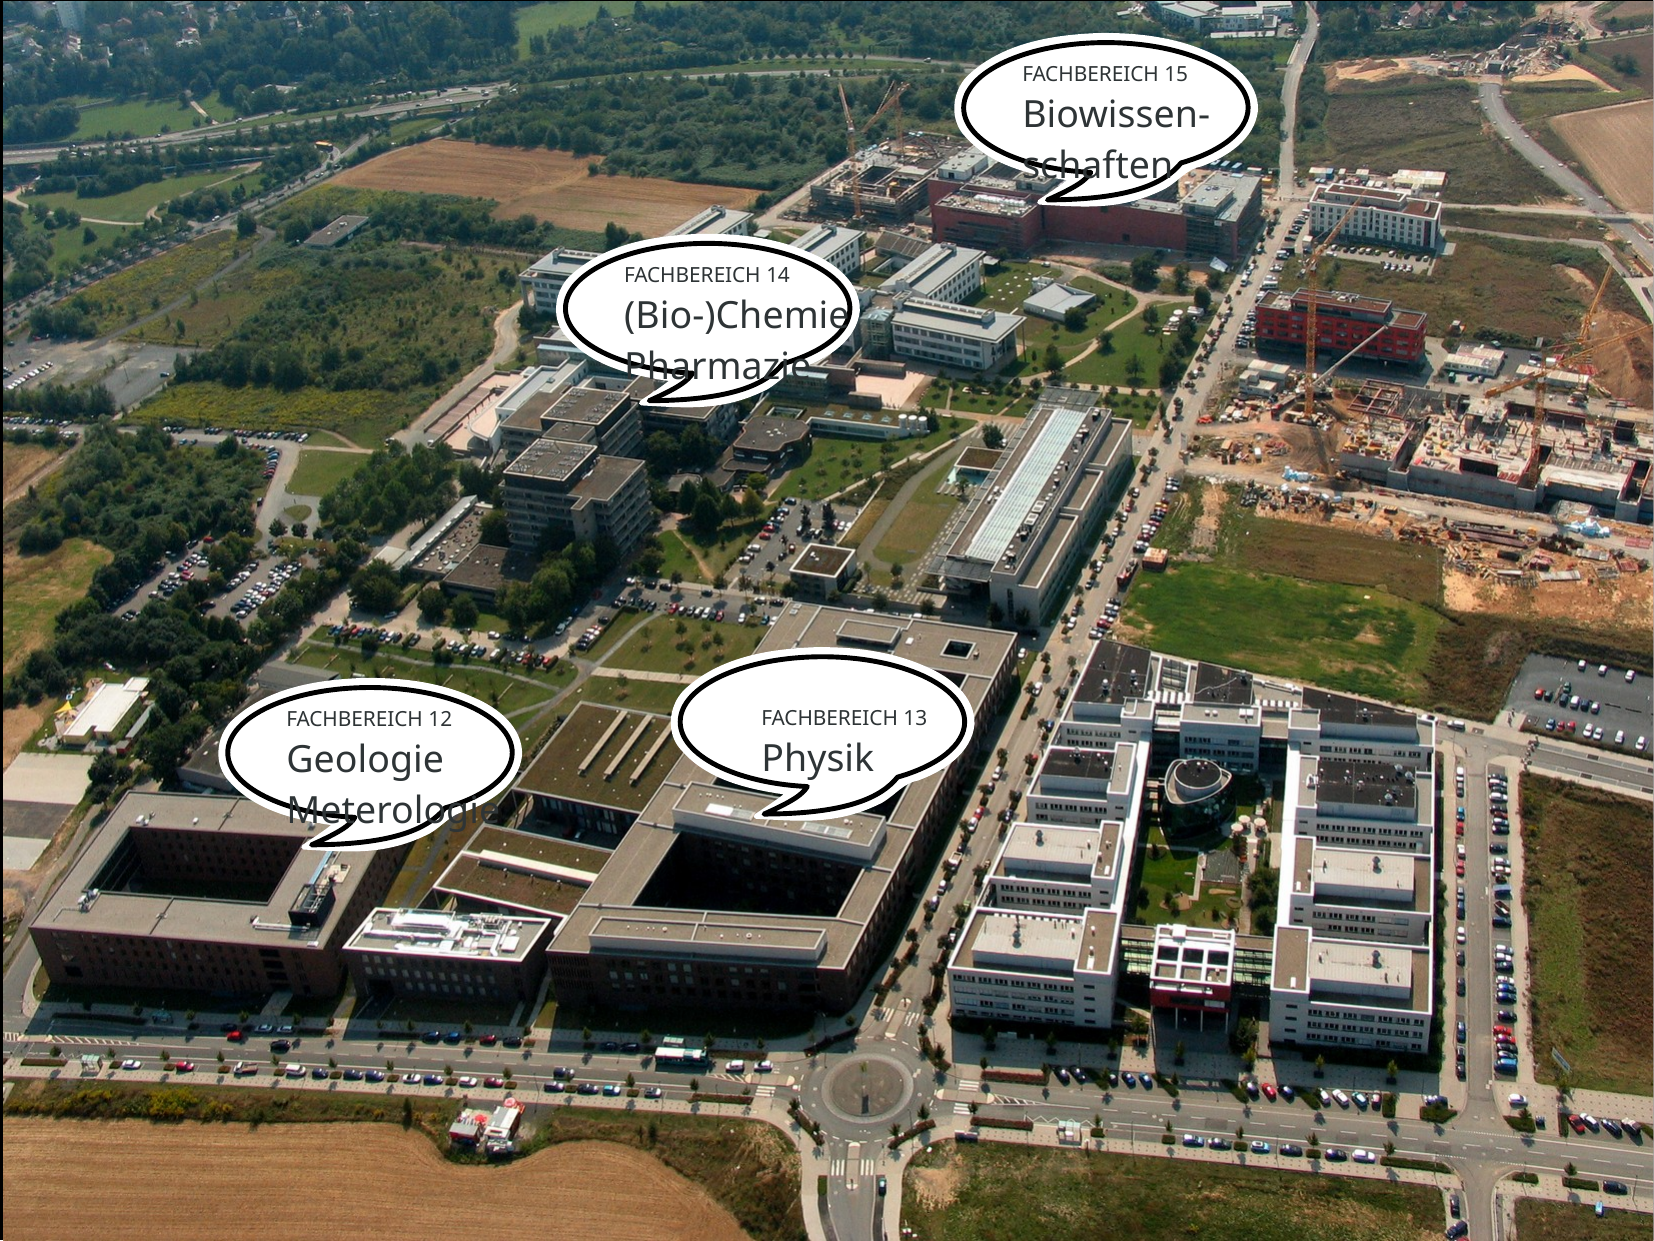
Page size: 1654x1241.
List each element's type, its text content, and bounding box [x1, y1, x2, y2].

text_box [1011, 35, 1200, 51]
text_box [275, 680, 464, 696]
text_box [451, 809, 462, 815]
text_box [495, 712, 520, 794]
text_box [293, 809, 299, 817]
text_box [306, 809, 313, 820]
text_box [841, 274, 858, 343]
text_box [1045, 164, 1061, 177]
text_box [786, 365, 792, 373]
text_box [673, 649, 973, 819]
text_box [746, 369, 756, 377]
text_box [558, 253, 609, 364]
text_box [220, 697, 271, 808]
text_box [1028, 164, 1043, 174]
text_box [1086, 168, 1096, 176]
picture [3, 1, 1654, 1241]
text_box [396, 809, 408, 821]
text_box FACHBEREICH 15 Biowissen- schaften [1007, 51, 1206, 164]
text_box [612, 365, 628, 371]
text_box [300, 809, 306, 817]
text_box [631, 365, 649, 376]
text_box [641, 365, 783, 405]
text_box [303, 809, 448, 850]
text_box [613, 236, 802, 252]
text_box [274, 809, 290, 815]
text_box [675, 369, 685, 377]
text_box [652, 365, 663, 378]
text_box FACHBEREICH 13 Physik [746, 695, 922, 770]
text_box [956, 52, 1007, 163]
text_box FACHBEREICH 12 Geologie Meterologie [271, 696, 495, 809]
text_box [316, 809, 326, 822]
text_box [1010, 164, 1035, 172]
text_box FACHBEREICH 14 (Bio-)Chemie Pharmazie [609, 252, 841, 365]
text_box [428, 809, 440, 821]
text_box [1206, 53, 1256, 162]
text_box [1039, 164, 1201, 205]
